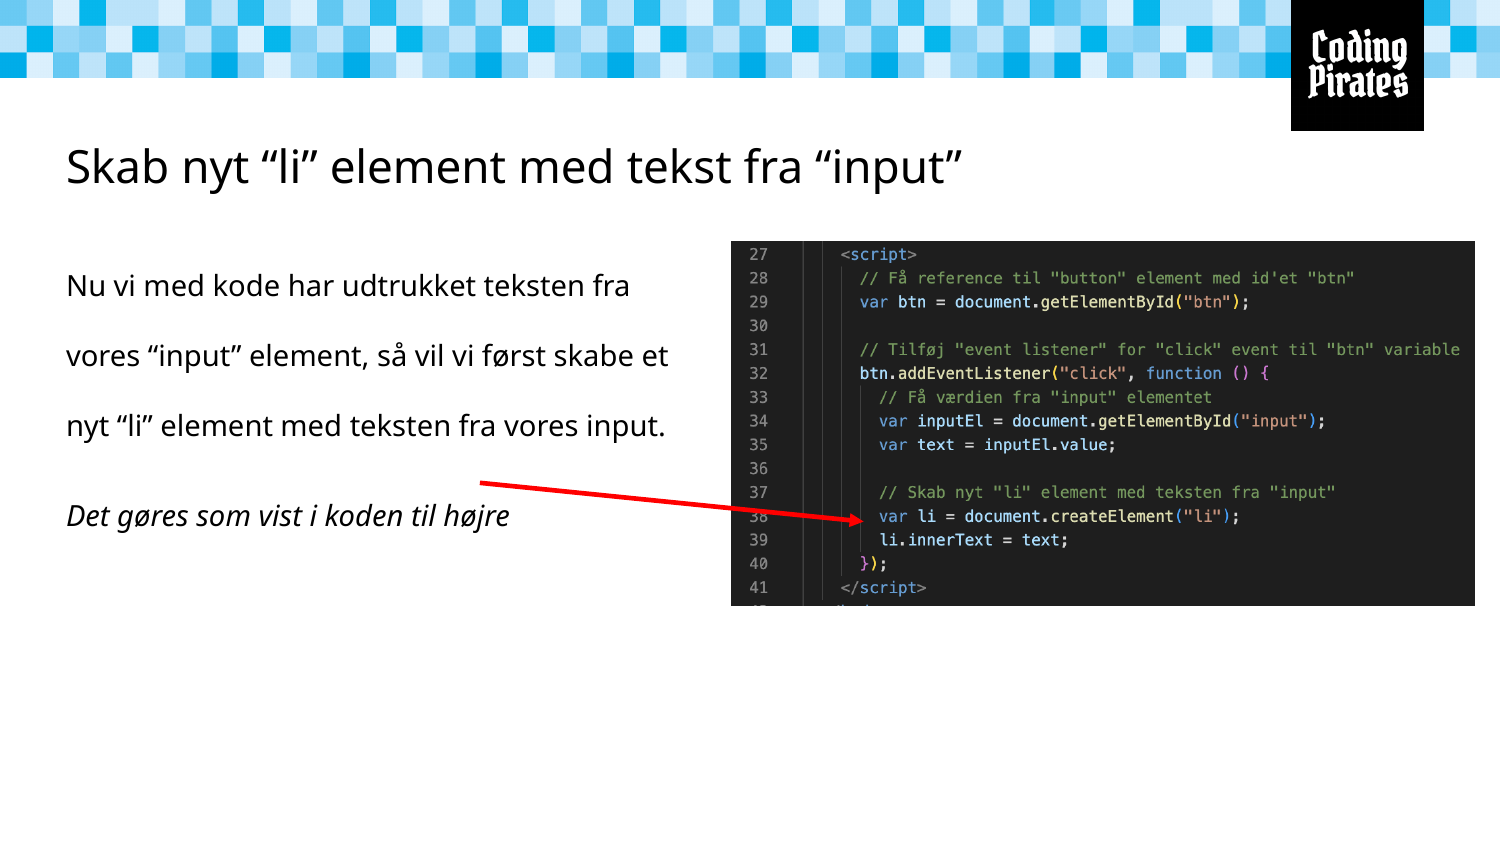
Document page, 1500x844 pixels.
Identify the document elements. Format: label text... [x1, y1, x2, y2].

list Nu vi med kode har udtrukket teksten fra vores “input” element, så vil vi først skabe et nyt “li” element med teksten fra vores input. Det gøres som vist i koden til højre [51, 216, 707, 800]
picture [731, 241, 1475, 606]
picture [1291, 0, 1424, 123]
picture [0, 0, 1056, 78]
title Skab nyt “li” element med tekst fra “input” [51, 123, 1443, 217]
